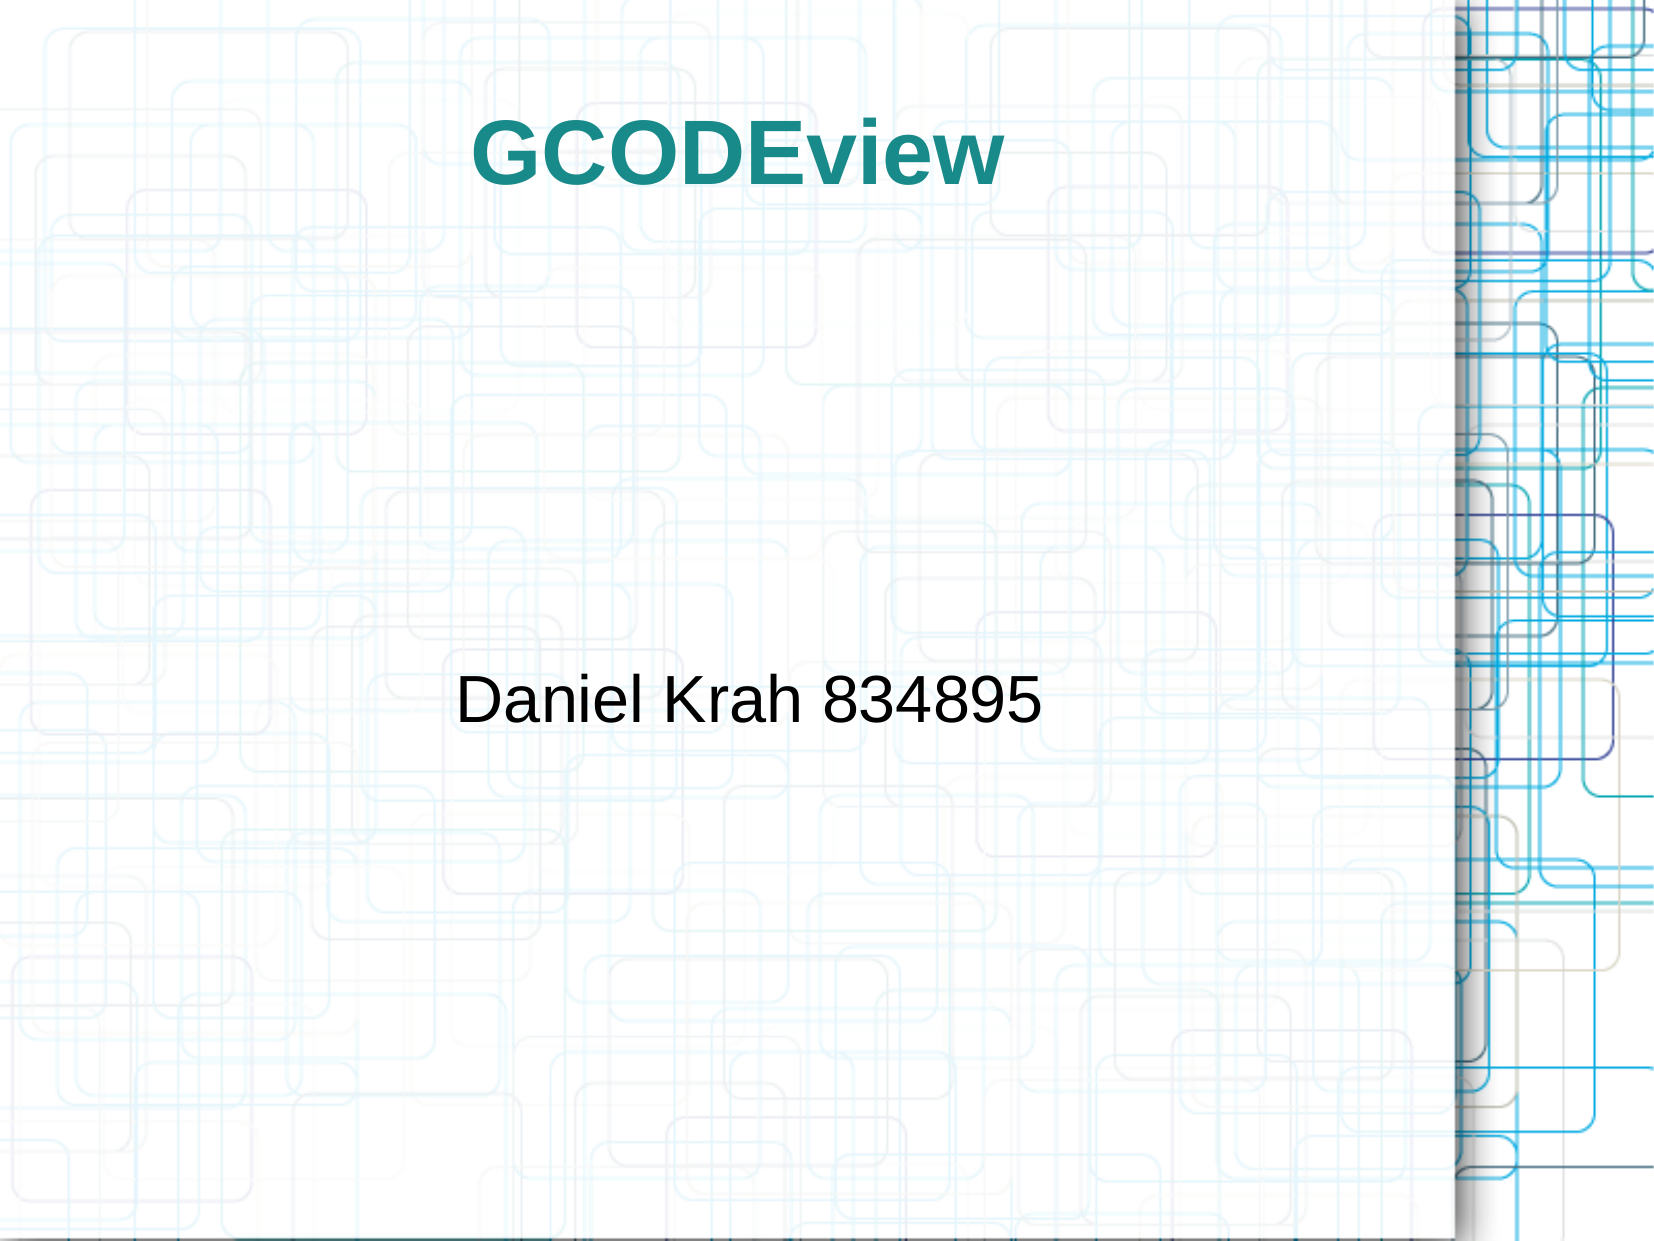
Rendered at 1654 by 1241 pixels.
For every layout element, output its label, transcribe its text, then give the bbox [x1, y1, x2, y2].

subtitle Daniel Krah 834895 [82, 290, 1418, 1109]
picture [0, 0, 1654, 1241]
title GCODEview [59, 49, 1418, 257]
